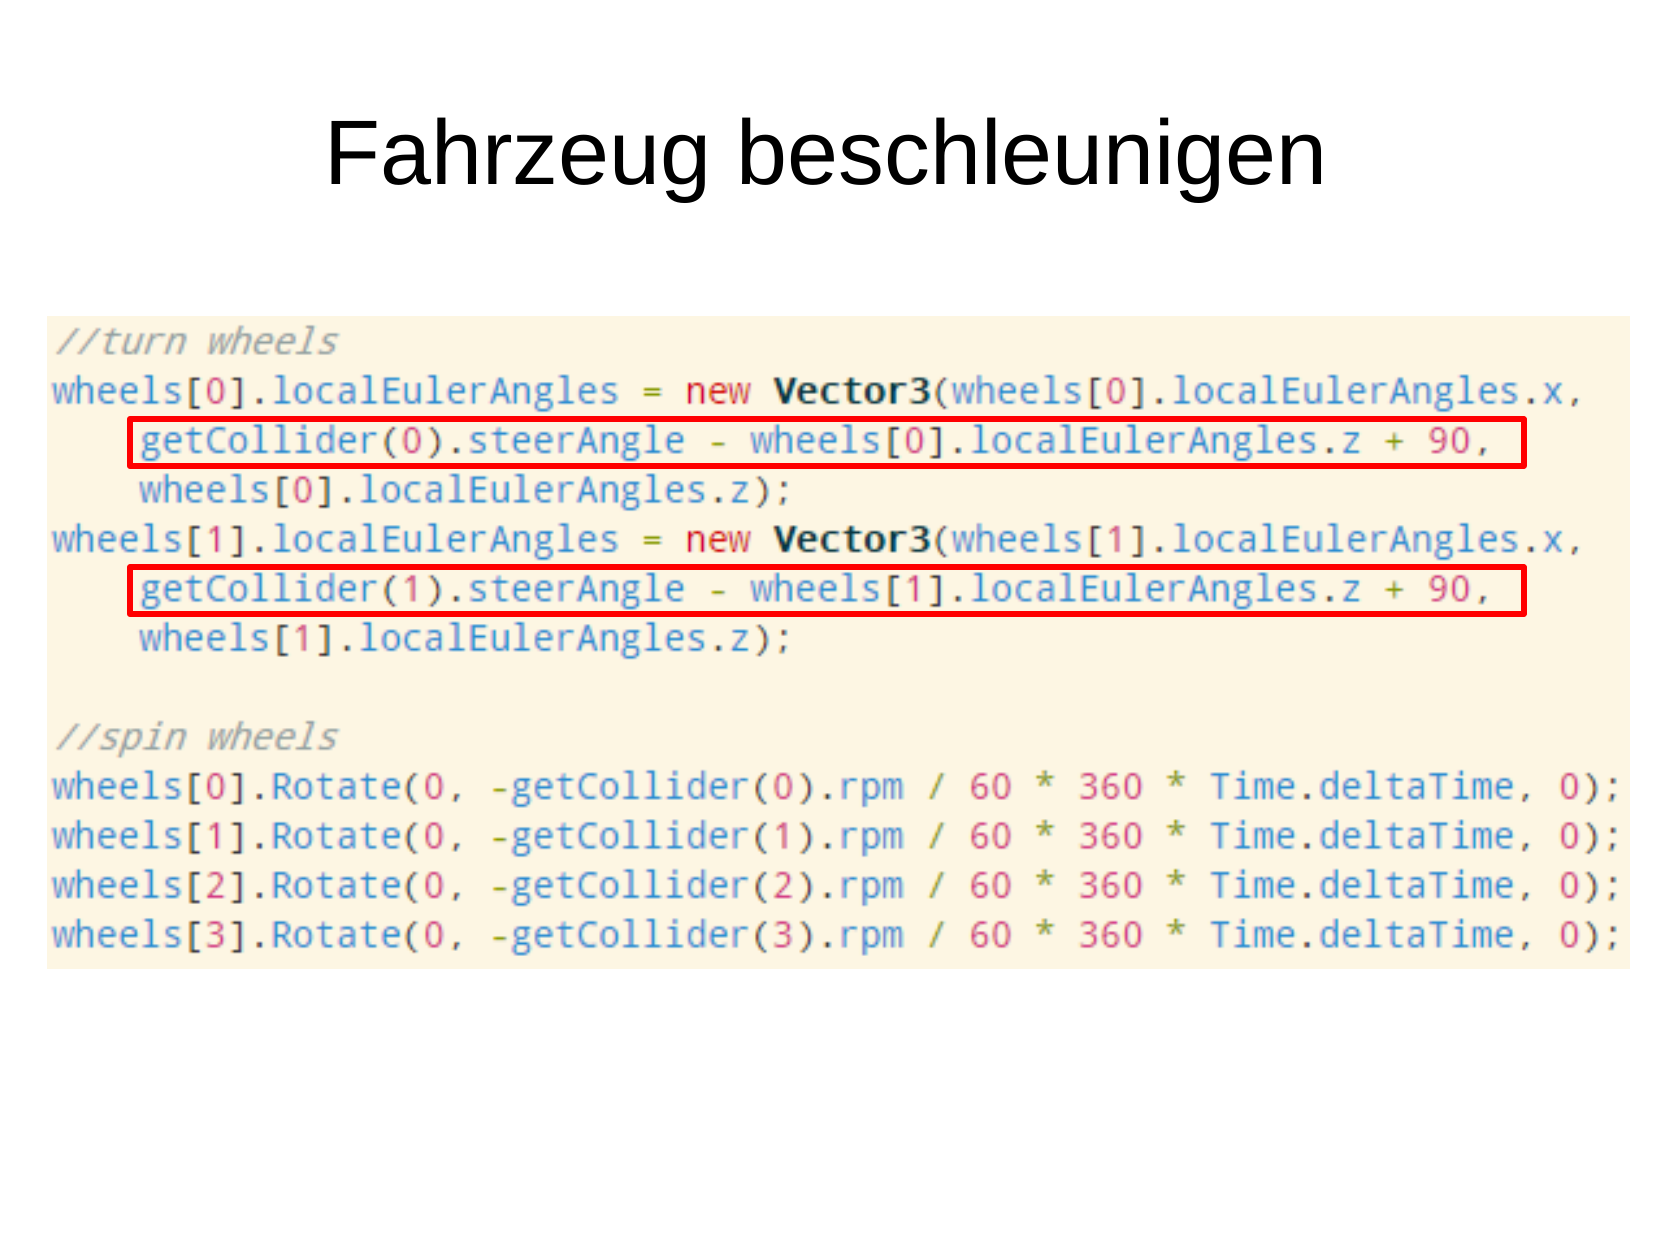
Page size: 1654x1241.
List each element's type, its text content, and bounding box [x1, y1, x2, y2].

picture [47, 316, 1630, 969]
title Fahrzeug beschleunigen [82, 49, 1571, 257]
